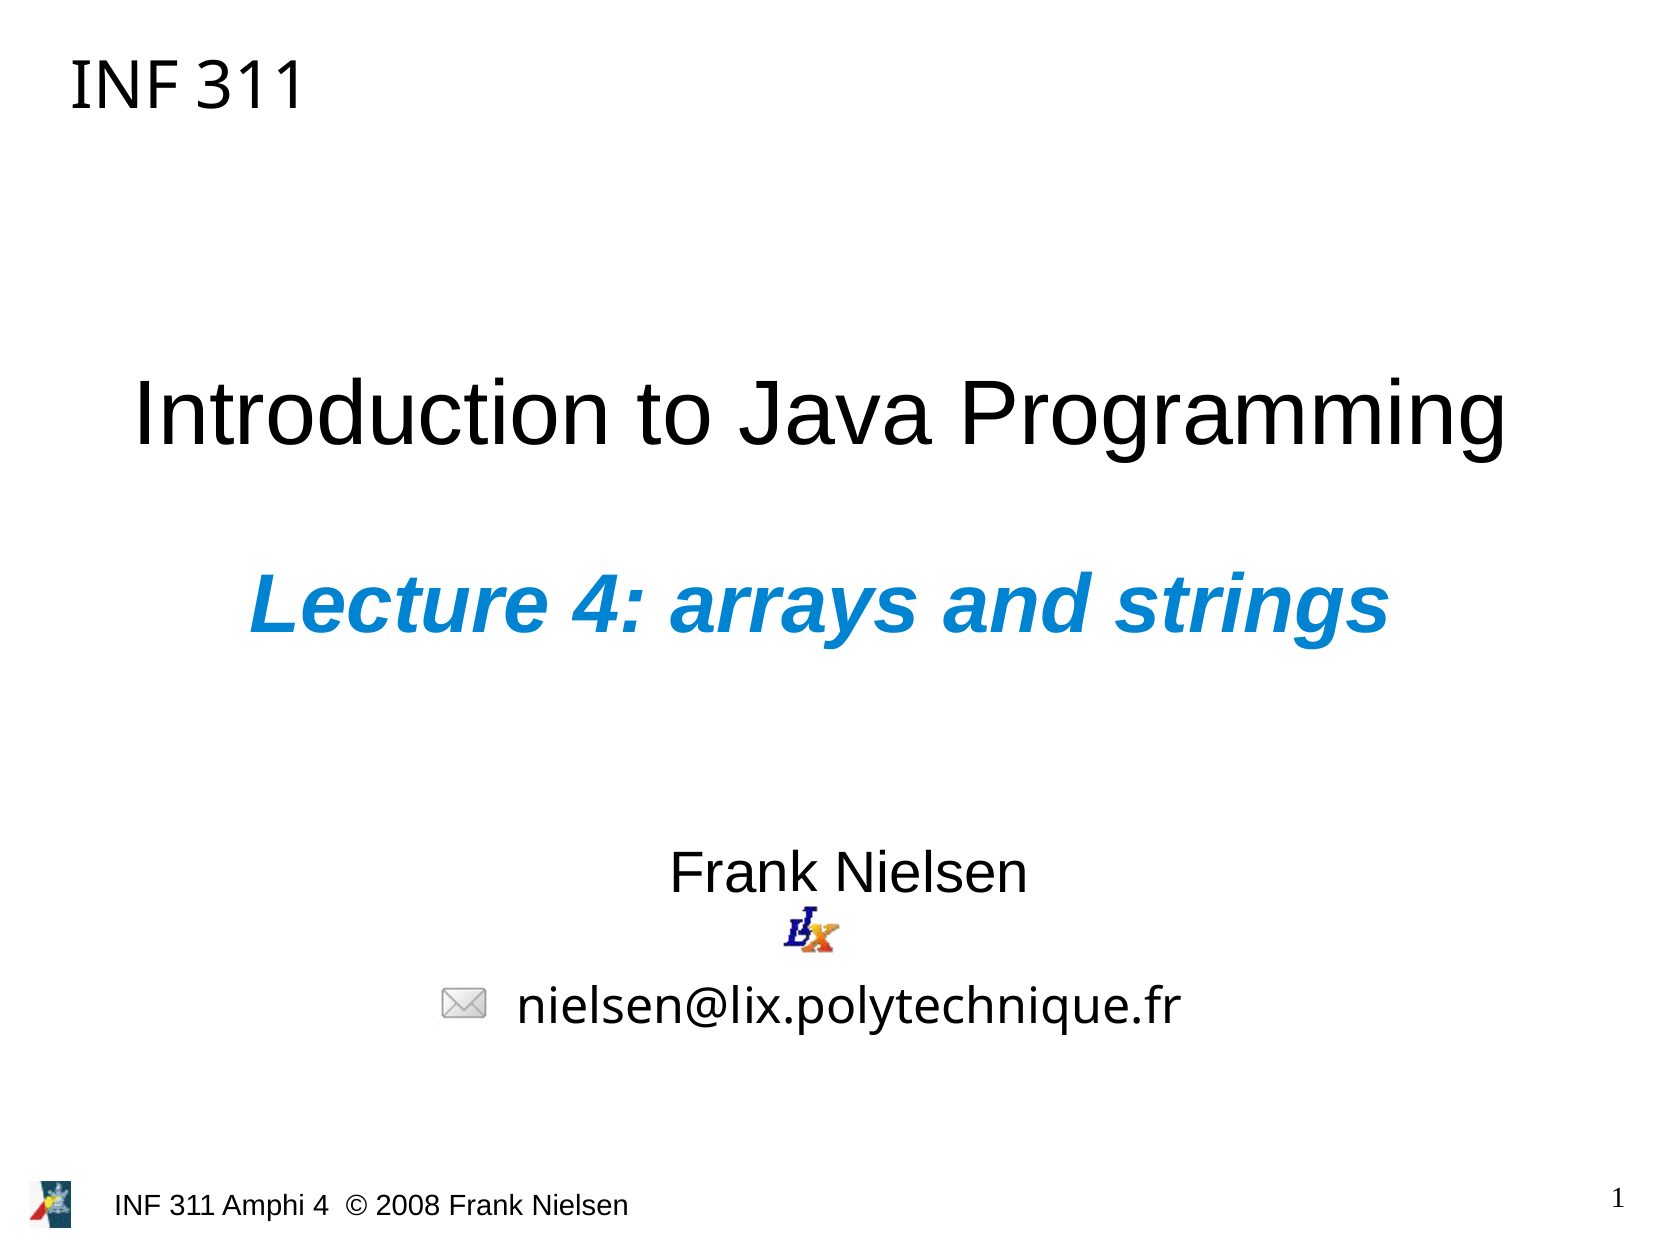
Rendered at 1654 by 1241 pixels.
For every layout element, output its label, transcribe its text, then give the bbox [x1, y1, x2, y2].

picture [773, 891, 857, 978]
picture [29, 1181, 71, 1228]
text_box Frank Nielsen nielsen@lix.polytechnique.fr [501, 832, 1183, 1038]
text_box Introduction to Java Programming Lecture 4: arrays and strings [118, 354, 1525, 658]
picture [431, 974, 496, 1034]
text_box INF 311 [55, 29, 266, 126]
